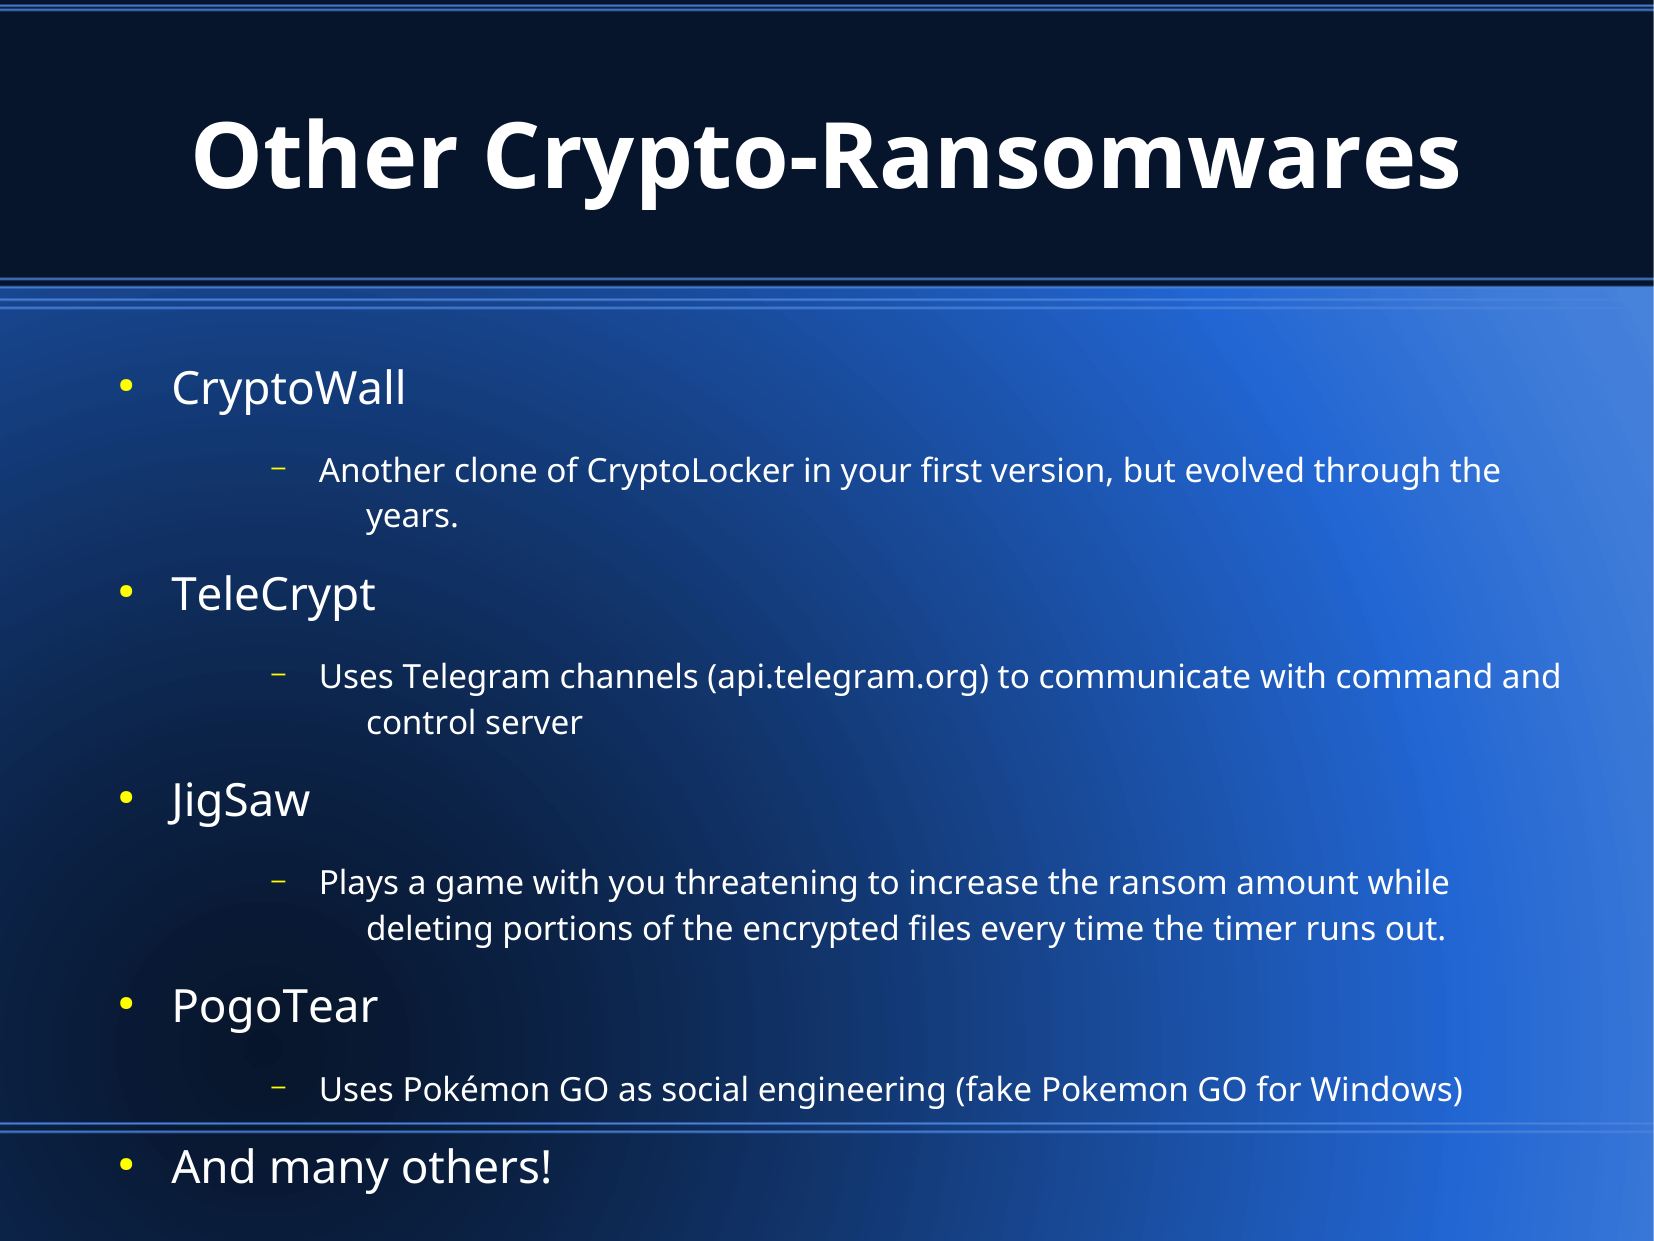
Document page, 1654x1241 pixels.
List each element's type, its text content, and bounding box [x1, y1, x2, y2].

picture [0, 0, 1654, 1241]
list CryptoWall Another clone of CryptoLocker in your first version, but evolved through the years. TeleCrypt Uses Telegram channels (api.telegram.org) to communicate with command and control server JigSaw Plays a game with you threatening to increase the ransom amount while deleting portions of the encrypted files every time the timer runs out. PogoTear Uses Pokémon GO as social engineering (fake Pokemon GO for Windows) And many others! [82, 355, 1571, 1109]
title Other Crypto-Ransomwares [82, 49, 1571, 257]
